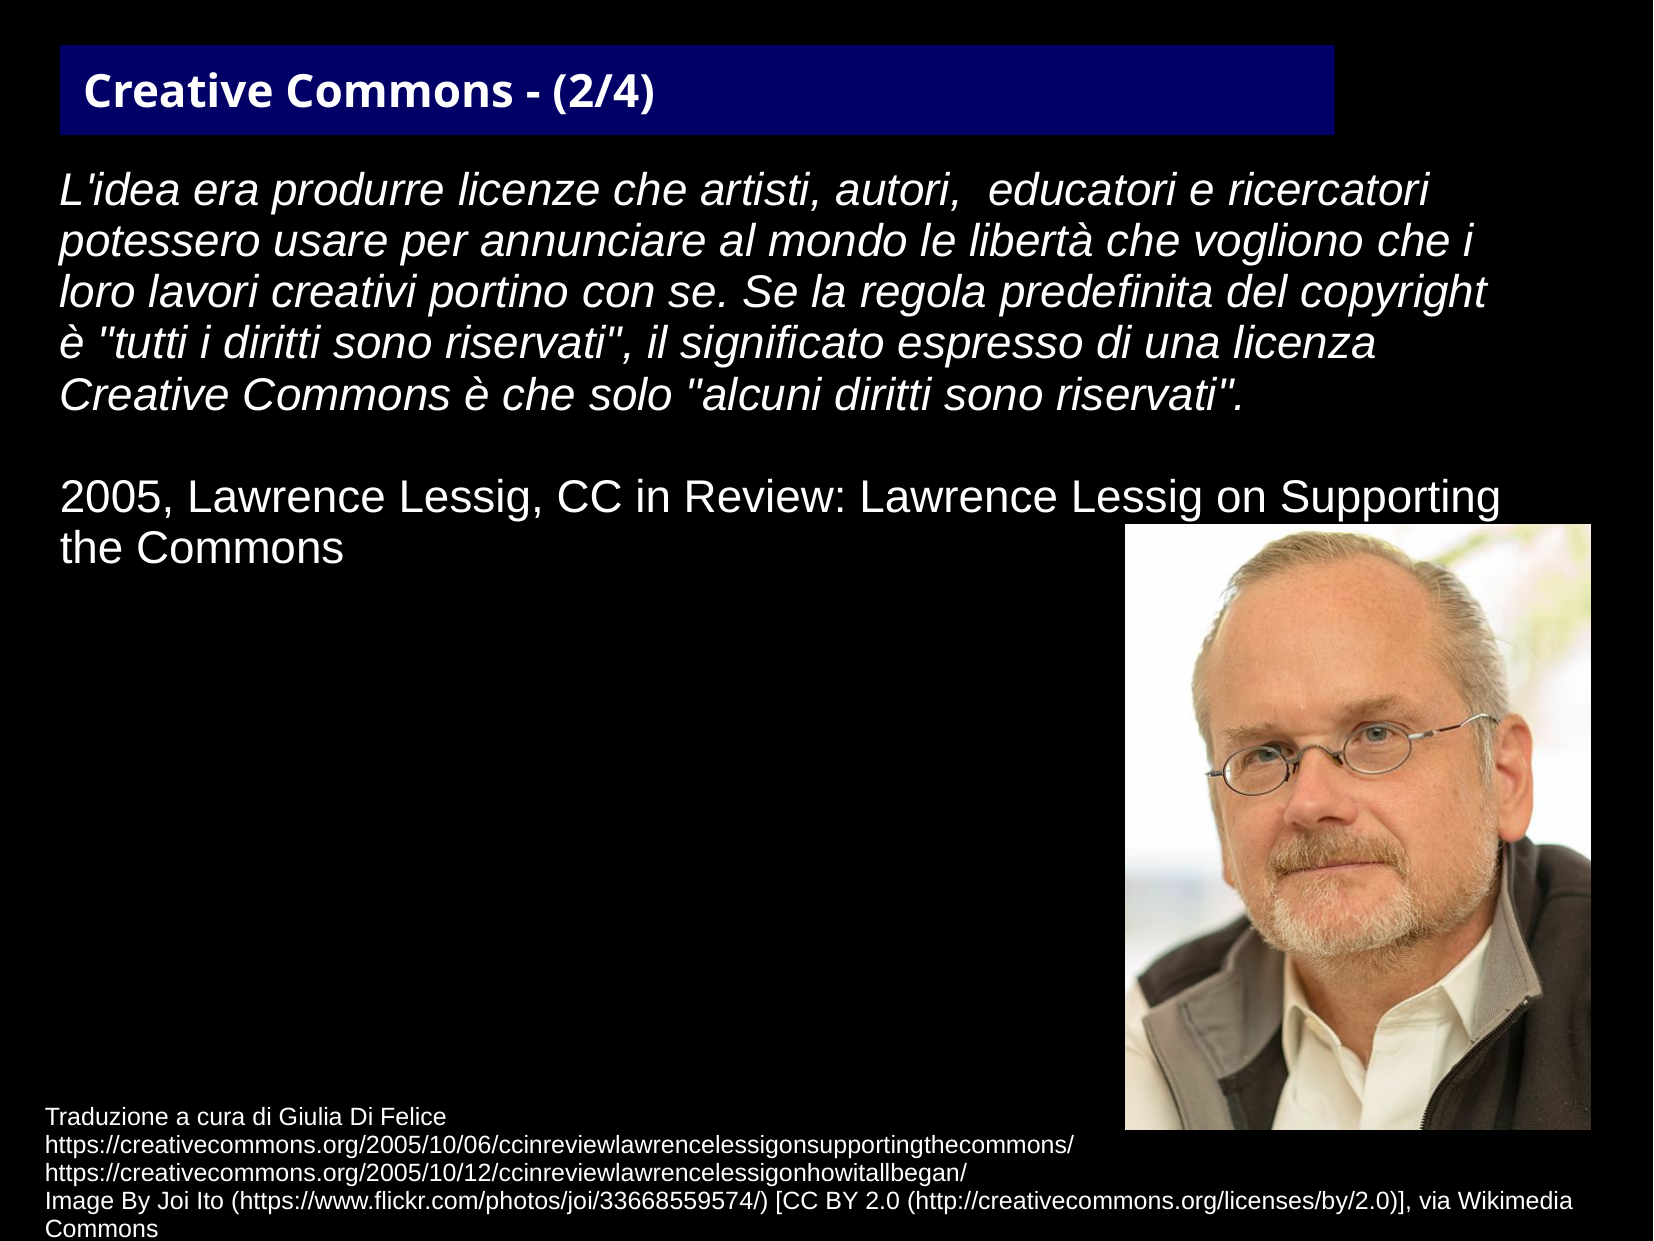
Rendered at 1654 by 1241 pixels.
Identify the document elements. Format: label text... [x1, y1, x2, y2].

text_box L'idea era produrre licenze che artisti, autori, educatori e ricercatori potessero usare per annunciare al mondo le libertà che vogliono che i loro lavori creativi portino con se. Se la regola predefinita del copyright è "tutti i diritti sono riservati", il significato espresso di una licenza Creative Commons è che solo "alcuni diritti sono riservati". 2005, Lawrence Lessig, CC in Review: Lawrence Lessig on Supporting the Commons [45, 156, 1531, 586]
text_box Traduzione a cura di Giulia Di Felice https://creativecommons.org/2005/10/06/ccinreviewlawrencelessigonsupportingthecommons/ https://creativecommons.org/2005/10/12/ccinreviewlawrencelessigonhowitallbegan/ Image By Joi Ito (https://www.flickr.com/photos/joi/33668559574/) [CC BY 2.0 (http://creativecommons.org/licenses/by/2.0)], via Wikimedia Commons [30, 1095, 1646, 1241]
list Creative Commons - (2/4) [59, 45, 1335, 136]
picture [1125, 524, 1591, 1130]
